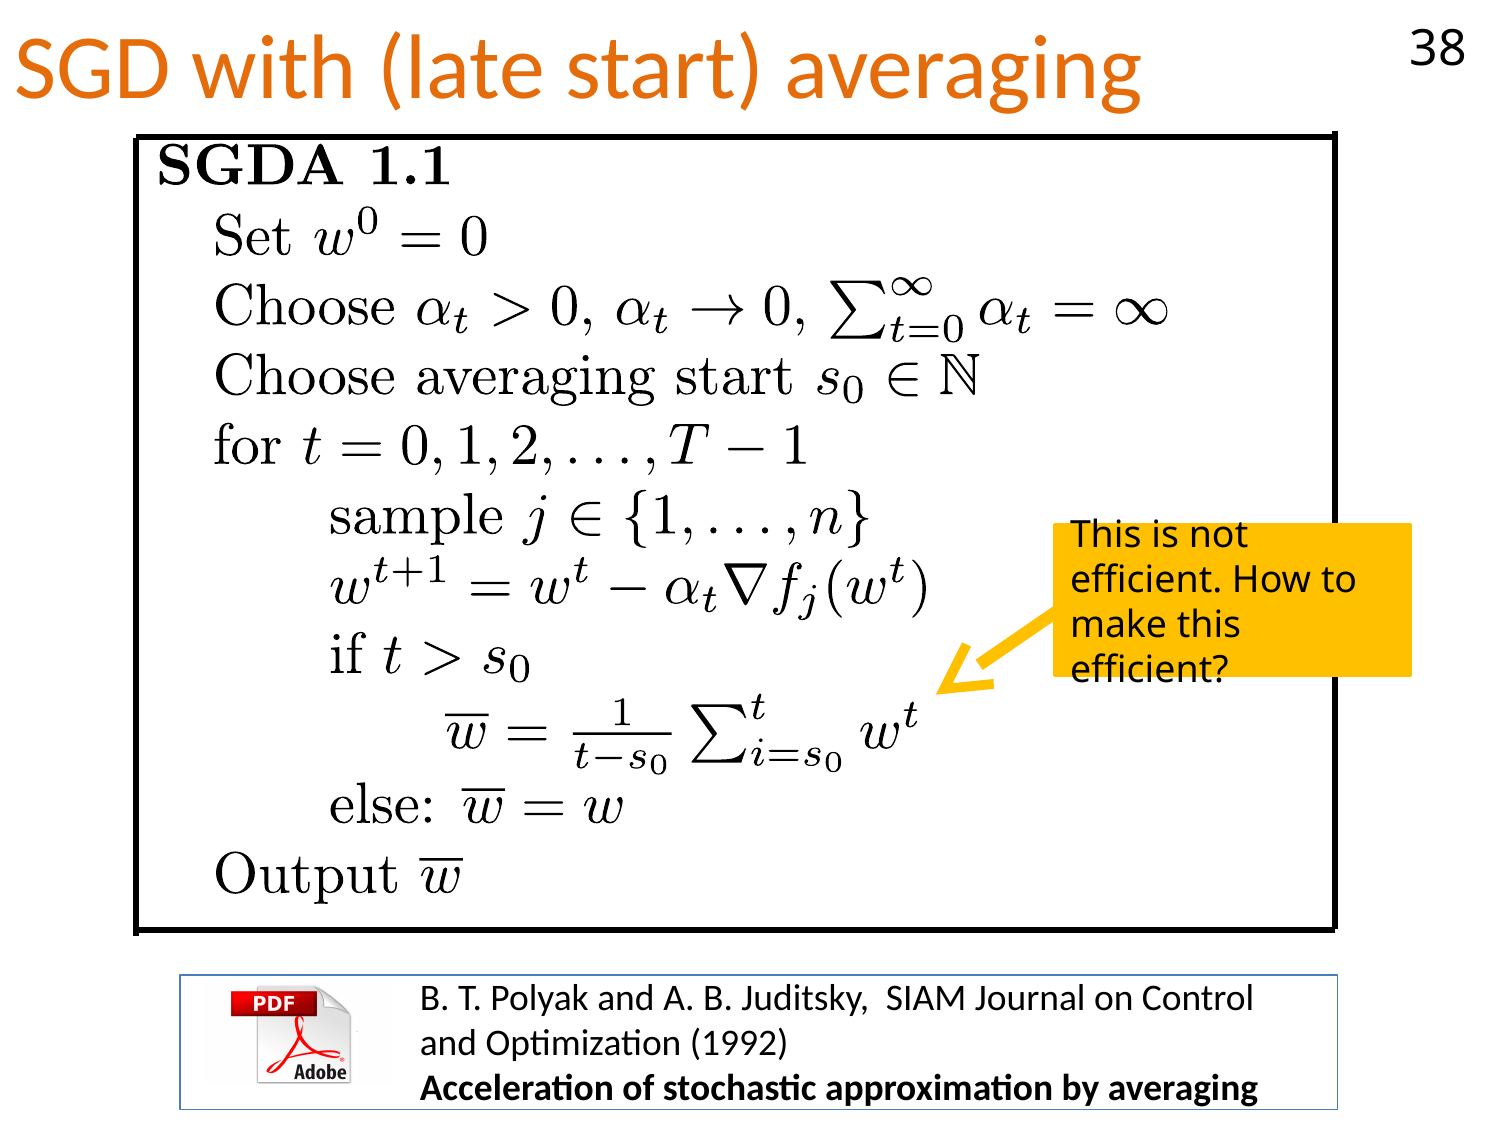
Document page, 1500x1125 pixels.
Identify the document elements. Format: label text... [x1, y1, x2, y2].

text_box [1018, 1088, 1026, 1097]
text_box [1068, 1088, 1075, 1097]
text_box [579, 1088, 587, 1097]
text_box [696, 1088, 704, 1097]
text_box [180, 975, 1338, 1110]
text_box [156, 143, 454, 185]
text_box [628, 1088, 636, 1097]
text_box This is not efficient. How to make this efficient? [1055, 525, 1410, 676]
text_box [902, 1088, 910, 1097]
text_box SGD with (late start) averaging [0, 22, 1500, 145]
text_box [870, 1088, 877, 1097]
picture [203, 984, 391, 1084]
text_box [850, 1088, 857, 1097]
text_box [212, 206, 1171, 904]
text_box B. T. Polyak and A. B. Juditsky, SIAM Journal on Control and Optimization (1992) Acceleration of stochastic approximation by averaging [405, 965, 1303, 1088]
text_box SGD with (late start) averaging [139, 140, 1332, 145]
